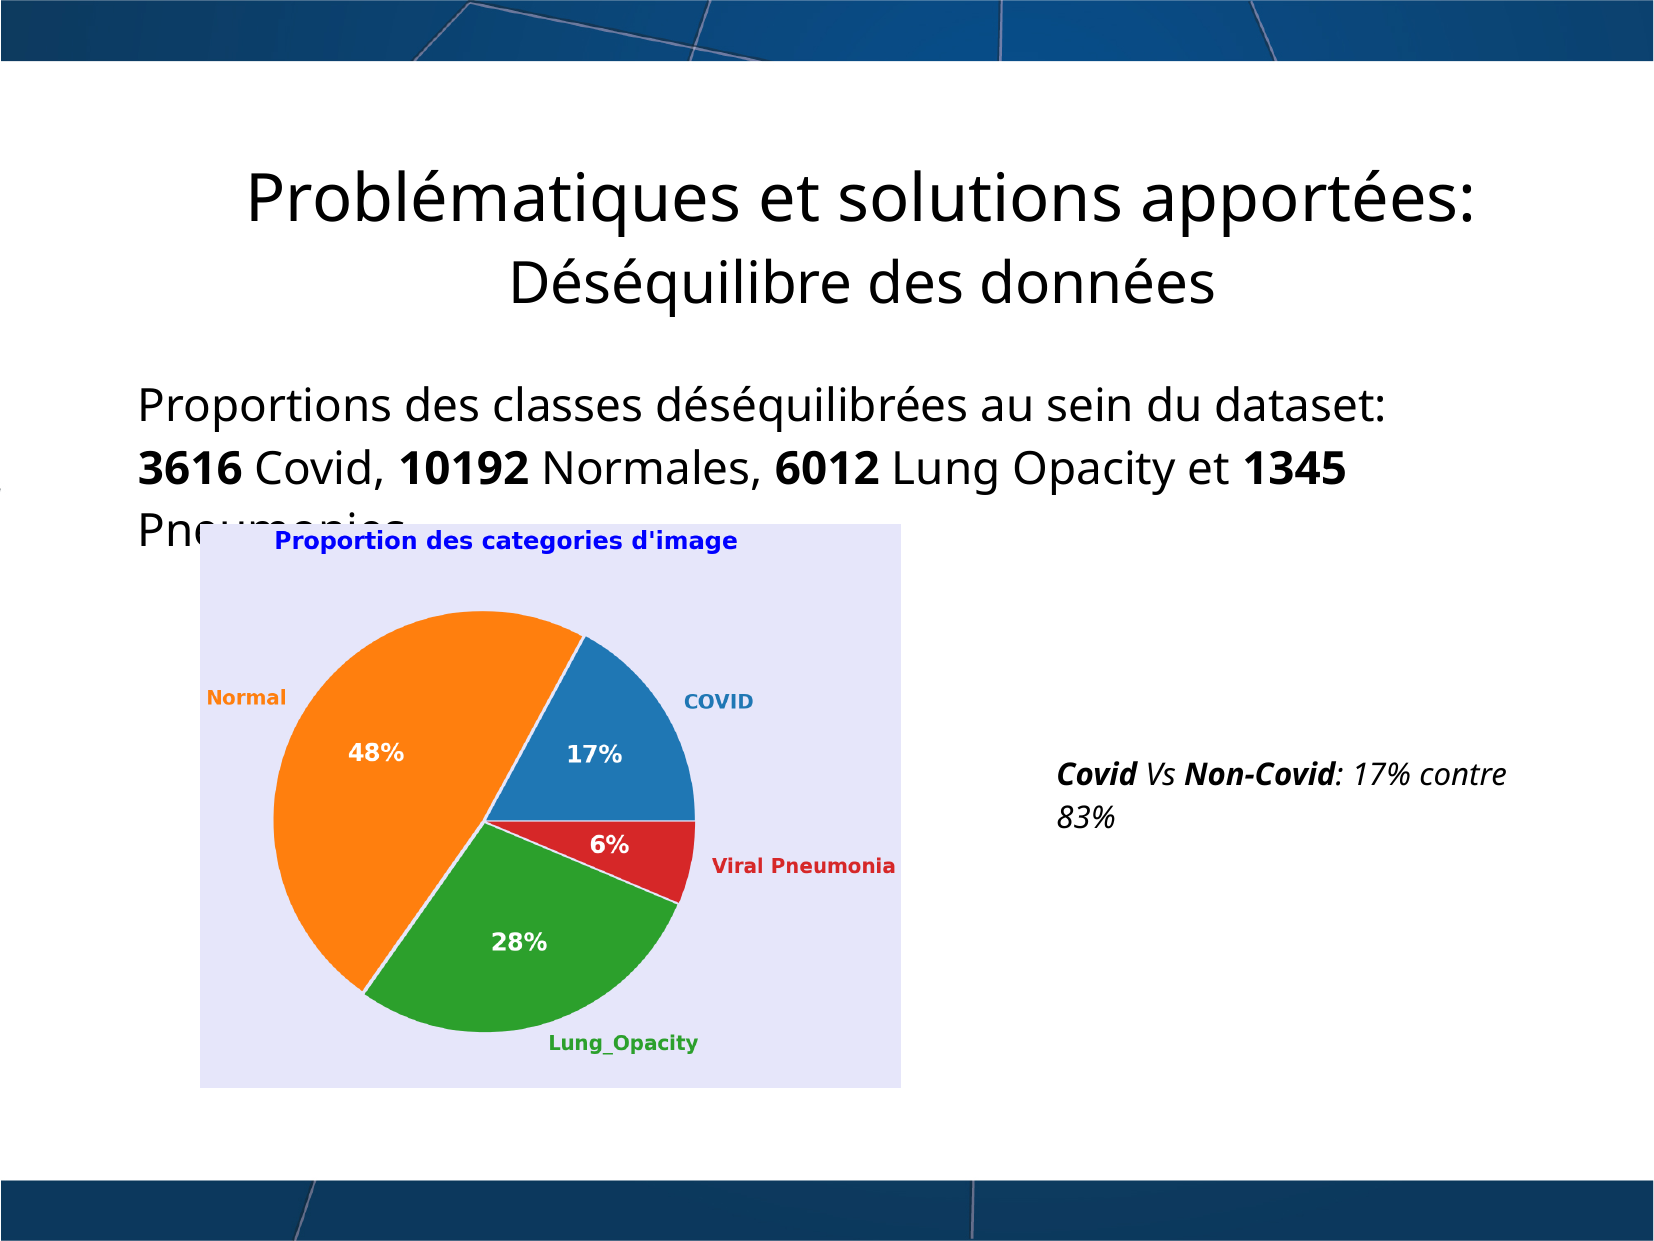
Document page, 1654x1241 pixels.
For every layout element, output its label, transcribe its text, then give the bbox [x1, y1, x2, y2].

picture [0, 0, 1654, 1241]
text_box Covid Vs Non-Covid: 17% contre 83% [900, 744, 1580, 886]
title Problématiques et solutions apportées: Déséquilibre des données [82, 132, 1571, 340]
list Proportions des classes déséquilibrées au sein du dataset: 3616 Covid, 10192 Normales, 6012 Lung Opacity et 1345 Pneumonies. [66, 372, 1587, 894]
